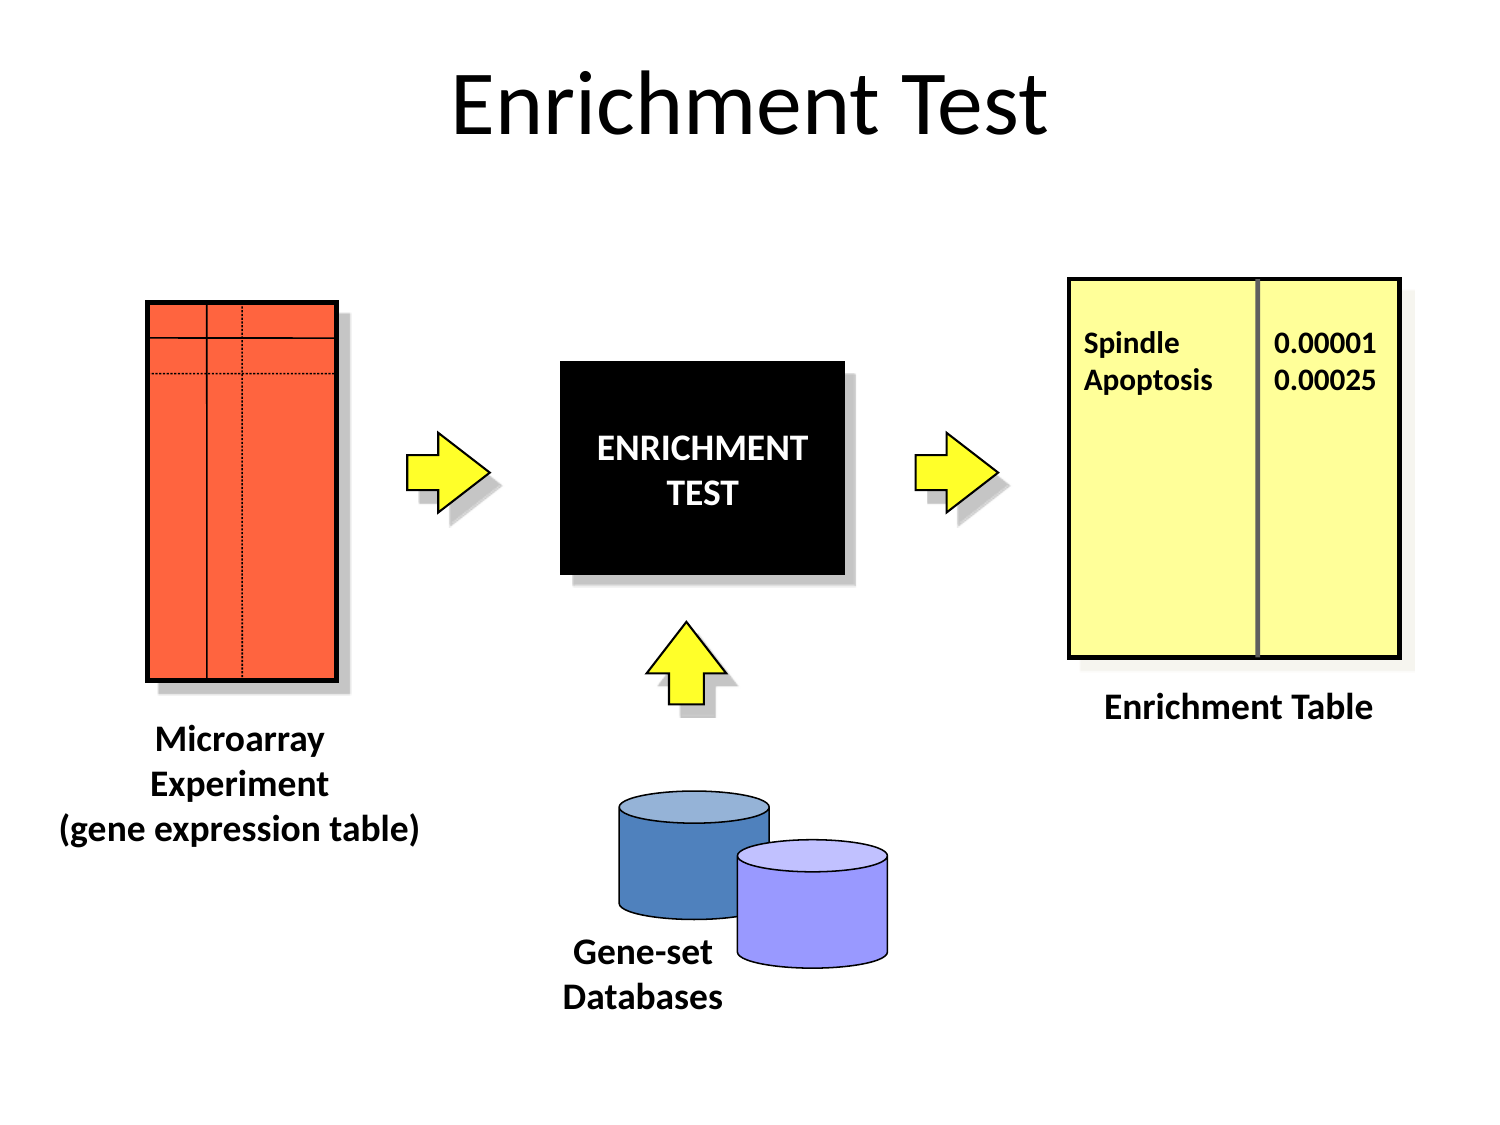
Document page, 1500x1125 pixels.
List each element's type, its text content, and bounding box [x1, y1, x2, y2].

text_box Gene-set Databases [454, 919, 833, 1025]
text_box [208, 339, 337, 681]
text_box Spindle 0.00001 Apoptosis 0.00025 [1261, 314, 1448, 405]
text_box [147, 339, 206, 681]
text_box Spindle 0.00001 Apoptosis 0.00025 [1069, 314, 1255, 405]
text_box [407, 432, 490, 513]
text_box [1261, 405, 1400, 658]
text_box [619, 808, 888, 968]
title Enrichment Test [75, 45, 1425, 150]
text_box [1068, 279, 1255, 658]
text_box Microarray Experiment (gene expression table) [39, 706, 441, 857]
text_box [915, 432, 999, 513]
text_box [208, 302, 337, 337]
text_box [1261, 279, 1400, 314]
text_box ENRICHMENT TEST [560, 361, 845, 575]
text_box [147, 302, 205, 337]
text_box Enrichment Table [1050, 674, 1428, 735]
text_box 0.001 0.002 0.003 0.0031 0.005 … 0.97 0.99 [737, 839, 888, 872]
text_box [646, 621, 727, 705]
text_box 0.001 0.002 0.003 0.0031 0.005 … 0.97 0.99 [619, 791, 770, 824]
